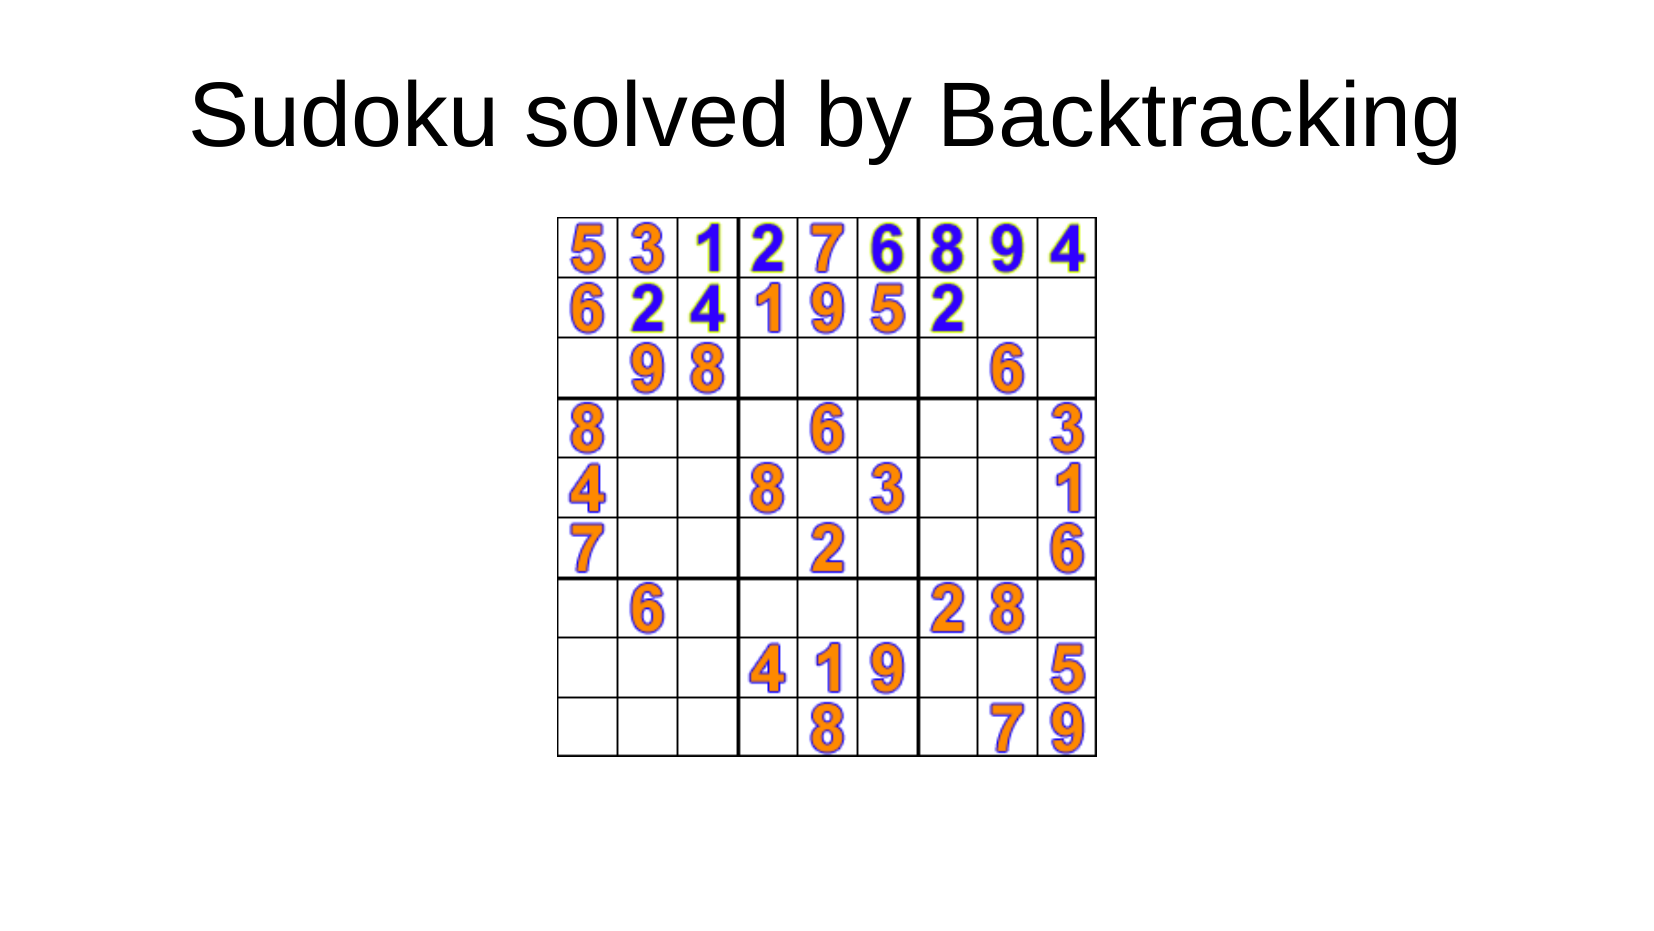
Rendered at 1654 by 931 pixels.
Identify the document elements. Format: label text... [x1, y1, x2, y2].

title Sudoku solved by Backtracking [82, 37, 1571, 193]
picture [557, 217, 1097, 758]
